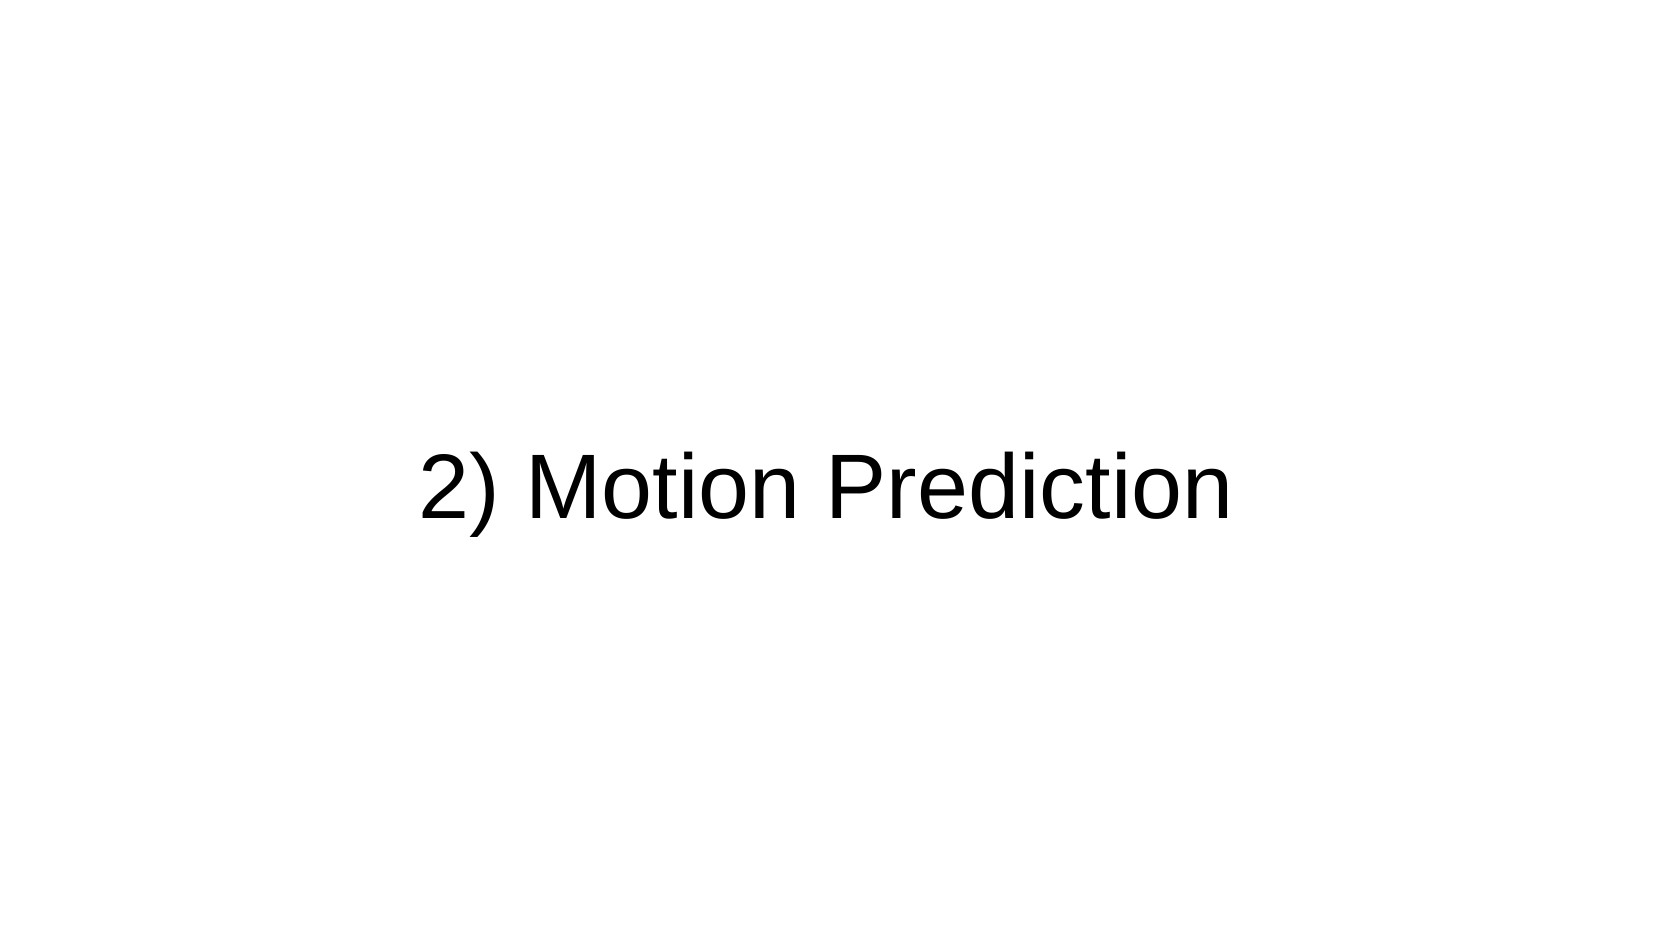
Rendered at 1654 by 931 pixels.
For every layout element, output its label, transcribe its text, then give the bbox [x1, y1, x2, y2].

subtitle 2) Motion Prediction [82, 217, 1571, 758]
